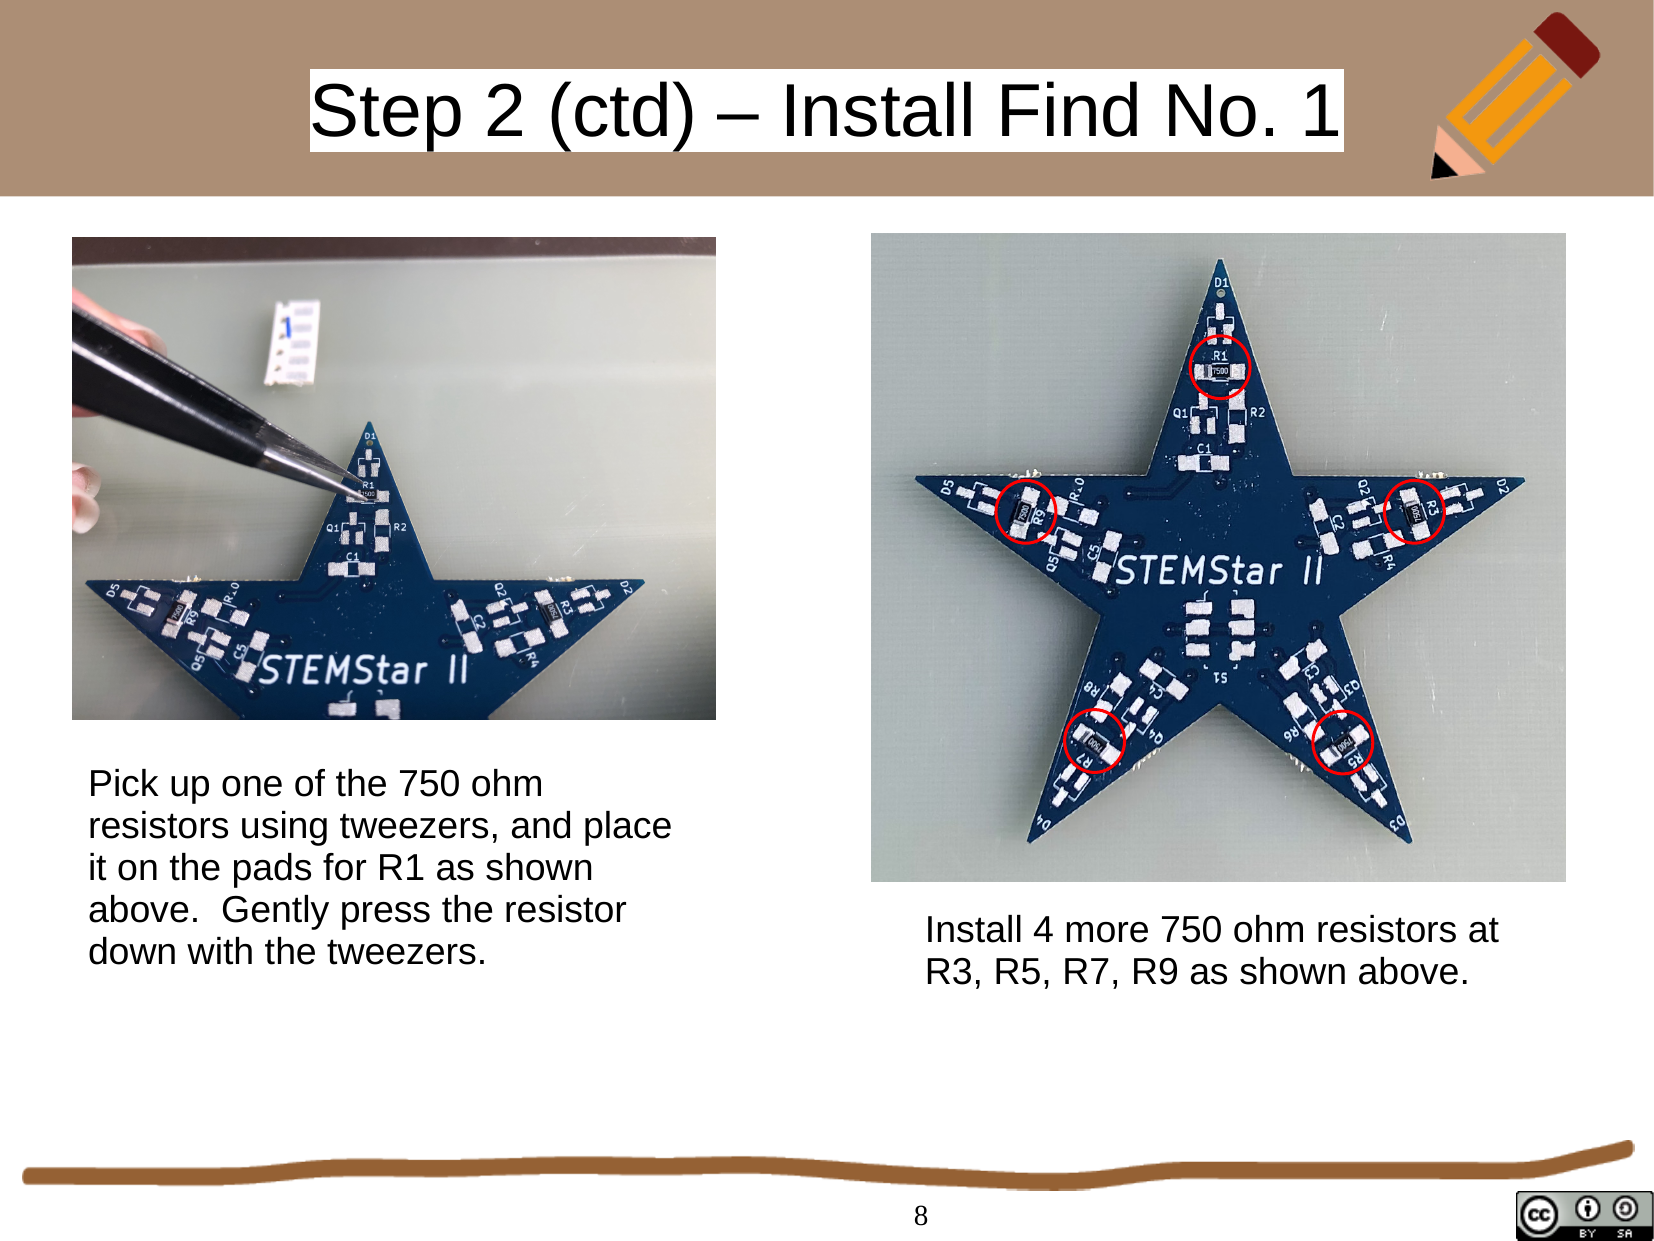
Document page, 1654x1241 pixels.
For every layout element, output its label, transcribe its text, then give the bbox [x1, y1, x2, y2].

text_box Pick up one of the 750 ohm resistors using tweezers, and place it on the pads for R1 as shown above. Gently press the resistor down with the tweezers. [37, 754, 709, 978]
title Step 2 (ctd) – Install Find No. 1 [82, 49, 1571, 172]
picture [72, 237, 716, 720]
picture [22, 1140, 1654, 1241]
text_box Install 4 more 750 ohm resistors at R3, R5, R7, R9 as shown above. [874, 901, 1546, 1082]
picture [1430, 12, 1601, 181]
picture [871, 233, 1566, 882]
